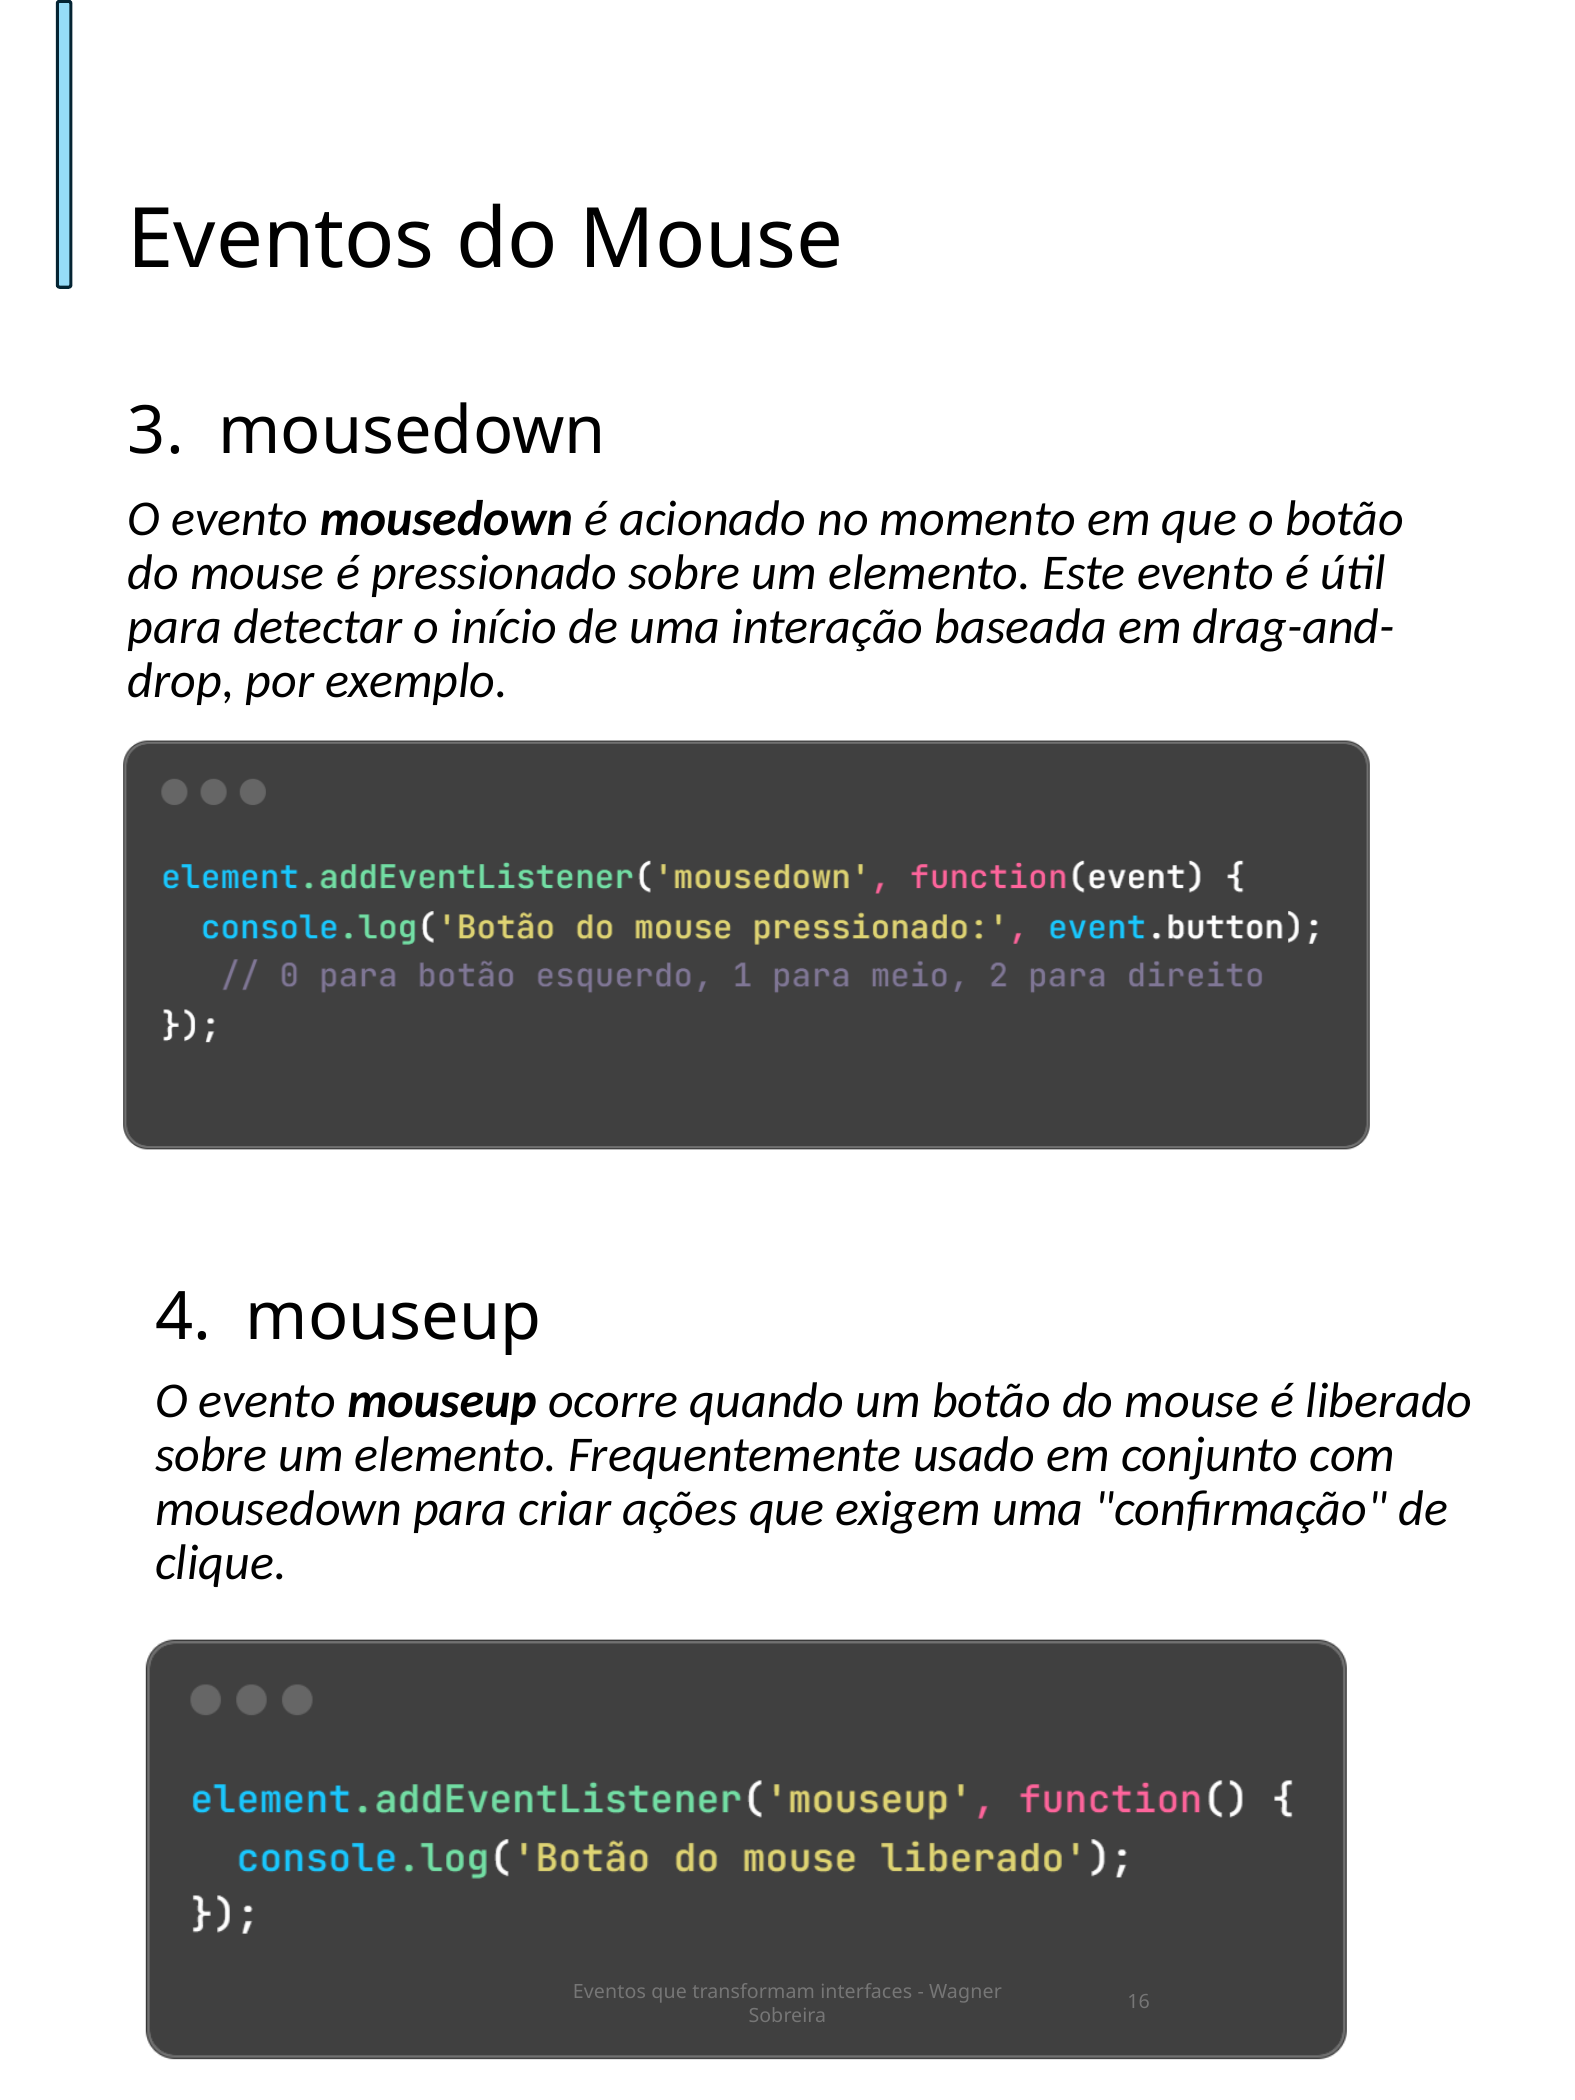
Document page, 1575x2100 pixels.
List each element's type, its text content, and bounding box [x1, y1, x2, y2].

text_box O evento mouseup ocorre quando um botão do mouse é liberado sobre um elemento. Frequentemente usado em conjunto com mousedown para criar ações que exigem uma "confirmação" de clique. [140, 1368, 1505, 1480]
slide_number 16 [1112, 1946, 1467, 2059]
text_box 4. mouseup [140, 1286, 1505, 1368]
picture [0, 604, 1506, 1286]
text_box O evento mousedown é acionado no momento em que o botão do mouse é pressionado sobre um elemento. Este evento é útil para detectar o início de uma interação baseada em drag-and-drop, por exemplo. [112, 484, 1477, 604]
picture [0, 1480, 1506, 2100]
text_box 3. mousedown [112, 388, 1477, 483]
footer Eventos que transformam interfaces - Wagner Sobreira [521, 1946, 1054, 2059]
text_box [57, 1, 71, 288]
text_box Eventos do Mouse [112, 188, 1477, 343]
